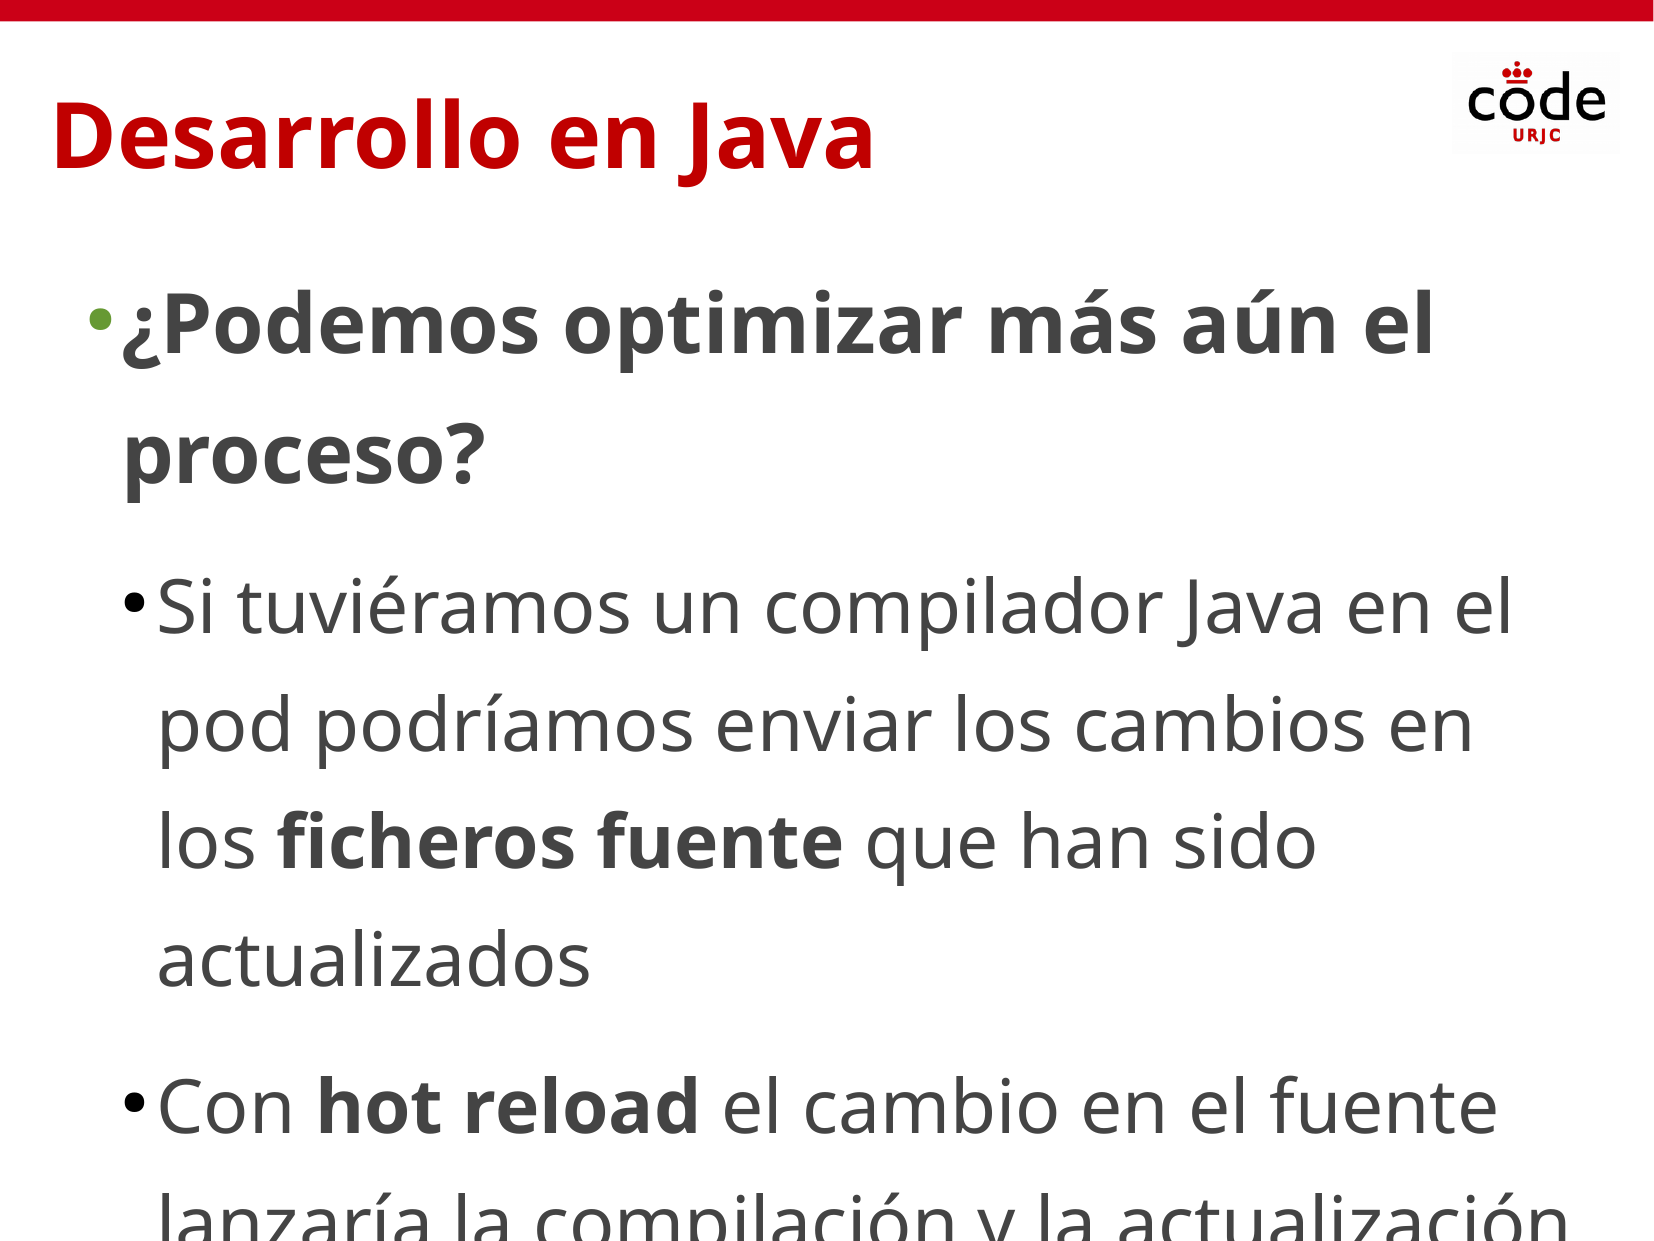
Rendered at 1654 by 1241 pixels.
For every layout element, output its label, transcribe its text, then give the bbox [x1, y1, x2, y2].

list ¿Podemos optimizar más aún el proceso? Si tuviéramos un compilador Java en el pod podríamos enviar los cambios en los ficheros fuente que han sido actualizados Con hot reload el cambio en el fuente lanzaría la compilación y la actualización del servicio en el pod [85, 247, 1574, 1133]
title Desarrollo en Java [34, 62, 1437, 126]
picture [1452, 52, 1620, 154]
